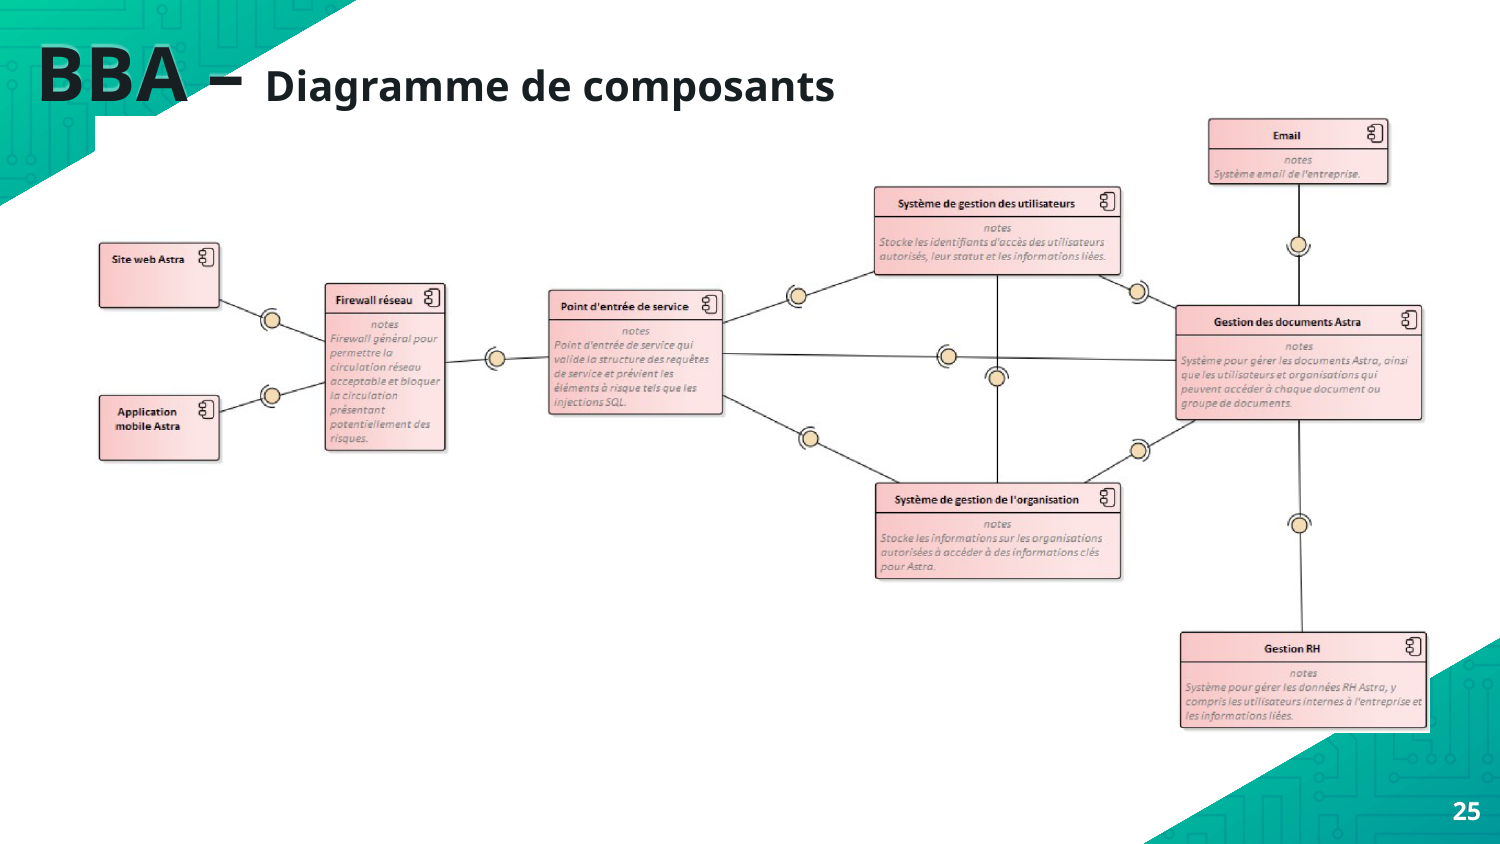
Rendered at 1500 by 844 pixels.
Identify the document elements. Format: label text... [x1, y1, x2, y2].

slide_number <numéro> [1391, 779, 1482, 844]
title BBA – Diagramme de composants [35, 36, 1255, 119]
picture [95, 116, 1430, 733]
